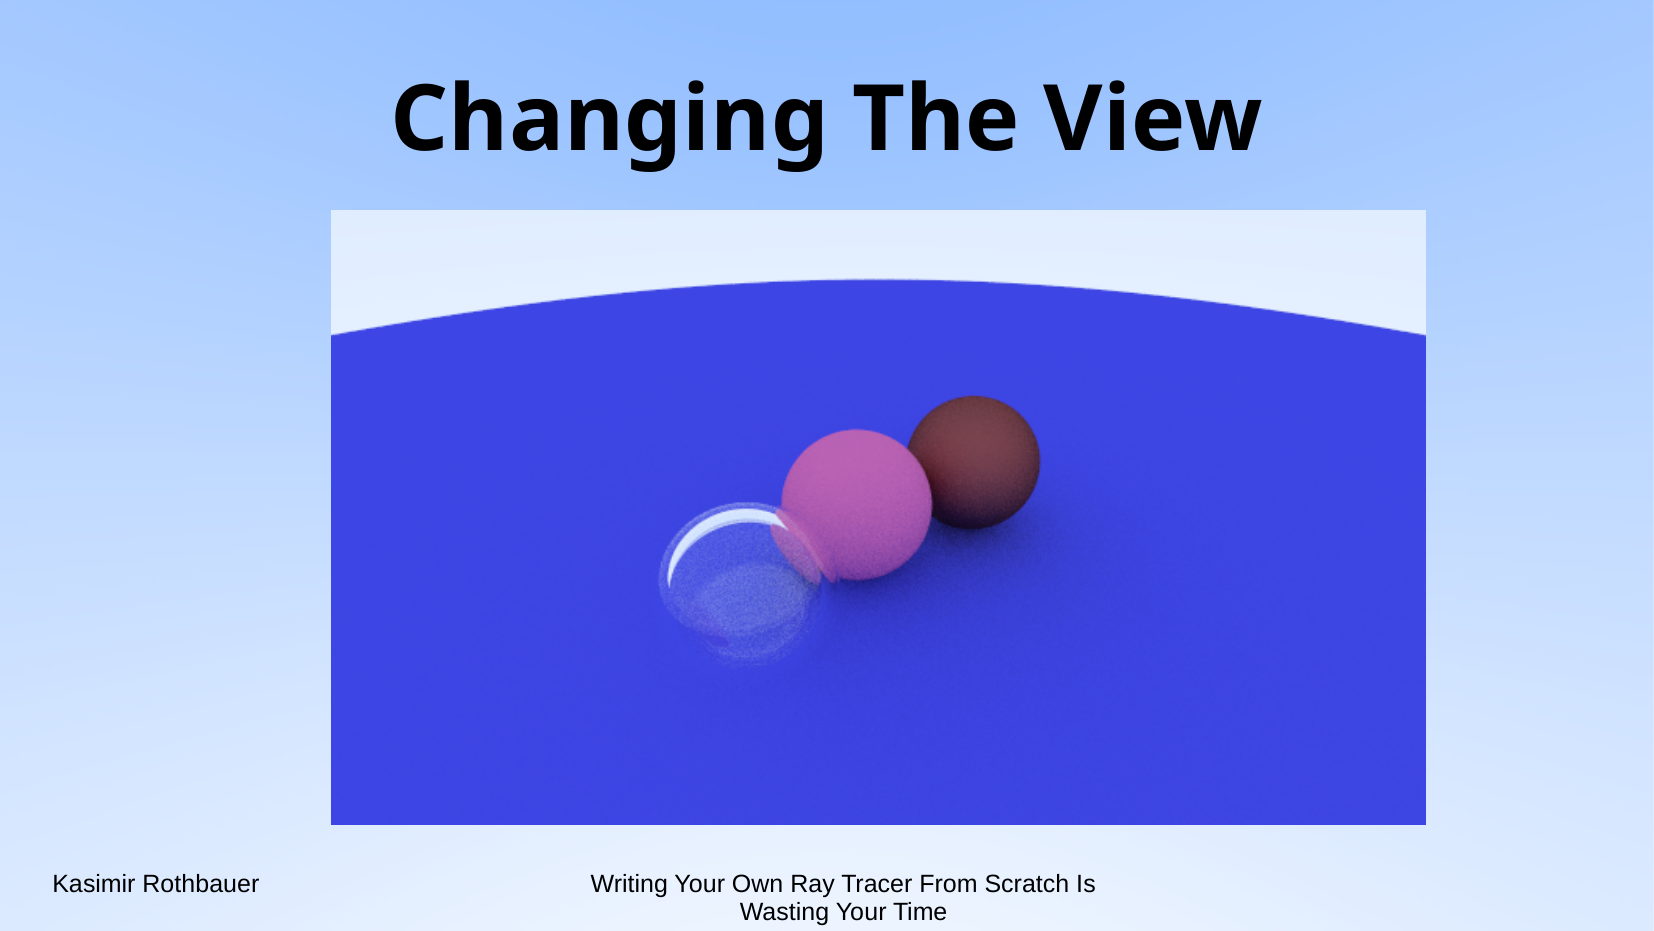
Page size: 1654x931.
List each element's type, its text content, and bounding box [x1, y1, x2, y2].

picture [0, 0, 1654, 931]
text_box Kasimir Rothbauer [37, 862, 413, 906]
title Changing The View [82, 37, 1571, 193]
text_box Writing Your Own Ray Tracer From Scratch Is Wasting Your Time [562, 862, 1126, 931]
